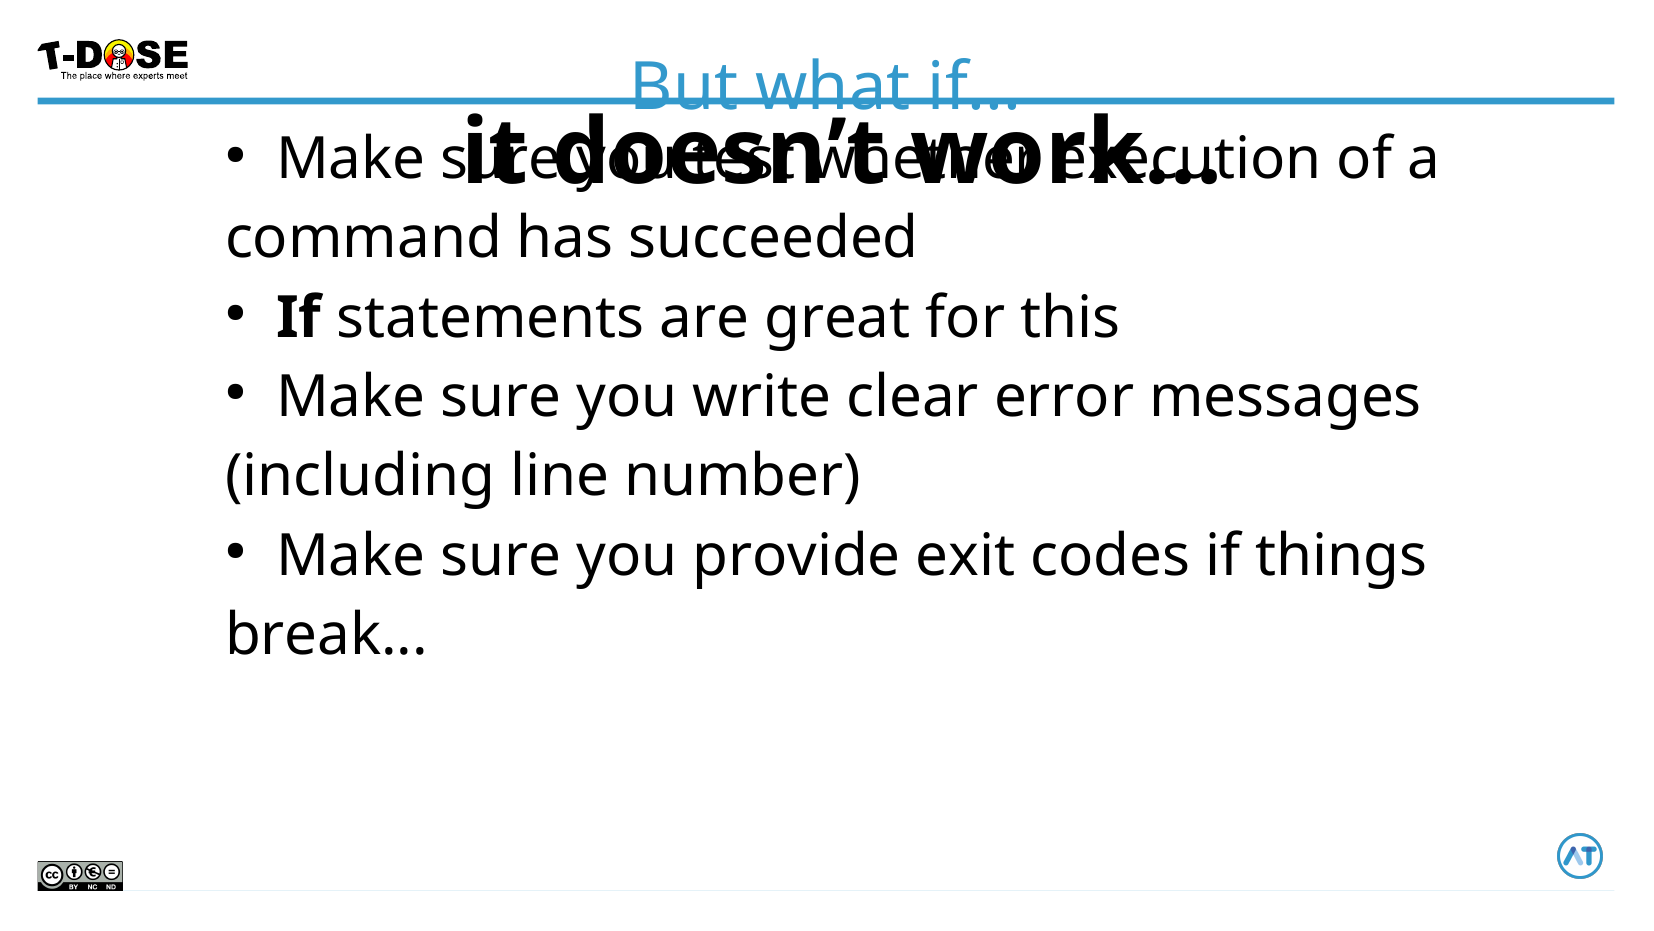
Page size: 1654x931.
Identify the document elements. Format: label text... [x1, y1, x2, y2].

text_box But what if... [37, 38, 1615, 106]
text_box Make sure you test whether execution of a command has succeeded If statements are great for this Make sure you write clear error messages (including line number) Make sure you provide exit codes if things break... [225, 225, 1501, 563]
text_box it doesn’t work... [131, 102, 1521, 195]
picture [1557, 833, 1603, 879]
picture [37, 861, 123, 891]
